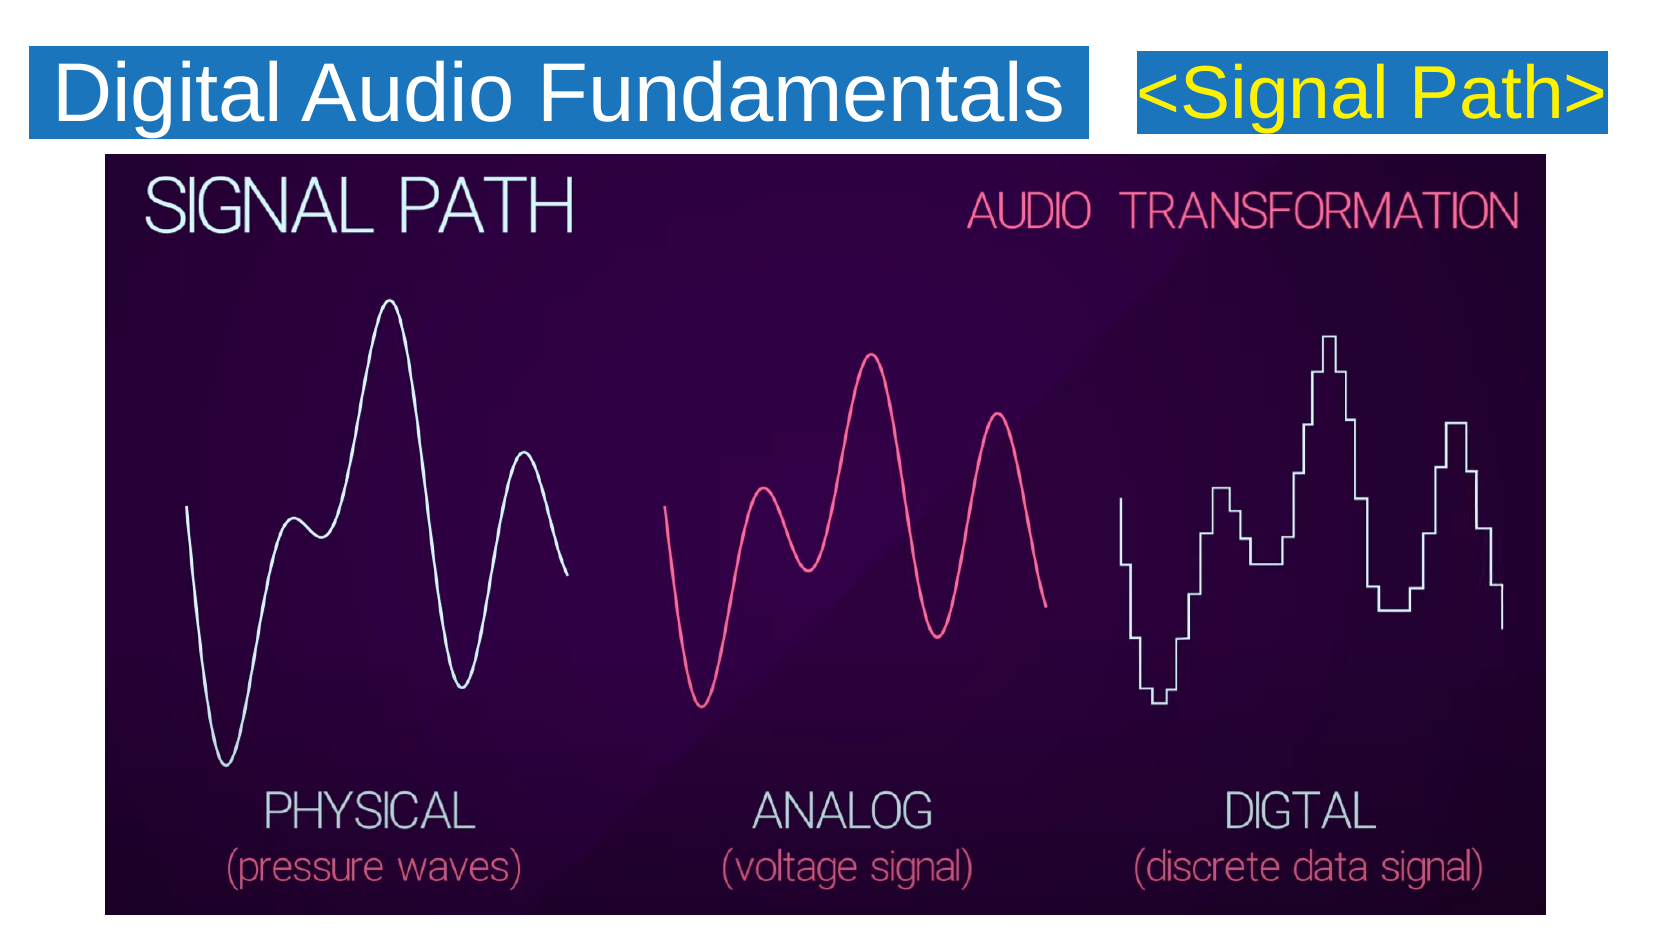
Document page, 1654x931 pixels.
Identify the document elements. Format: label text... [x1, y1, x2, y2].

picture [105, 154, 1546, 916]
title Digital Audio Fundamentals [15, 15, 1103, 171]
title <Signal Path> [1110, 15, 1636, 171]
